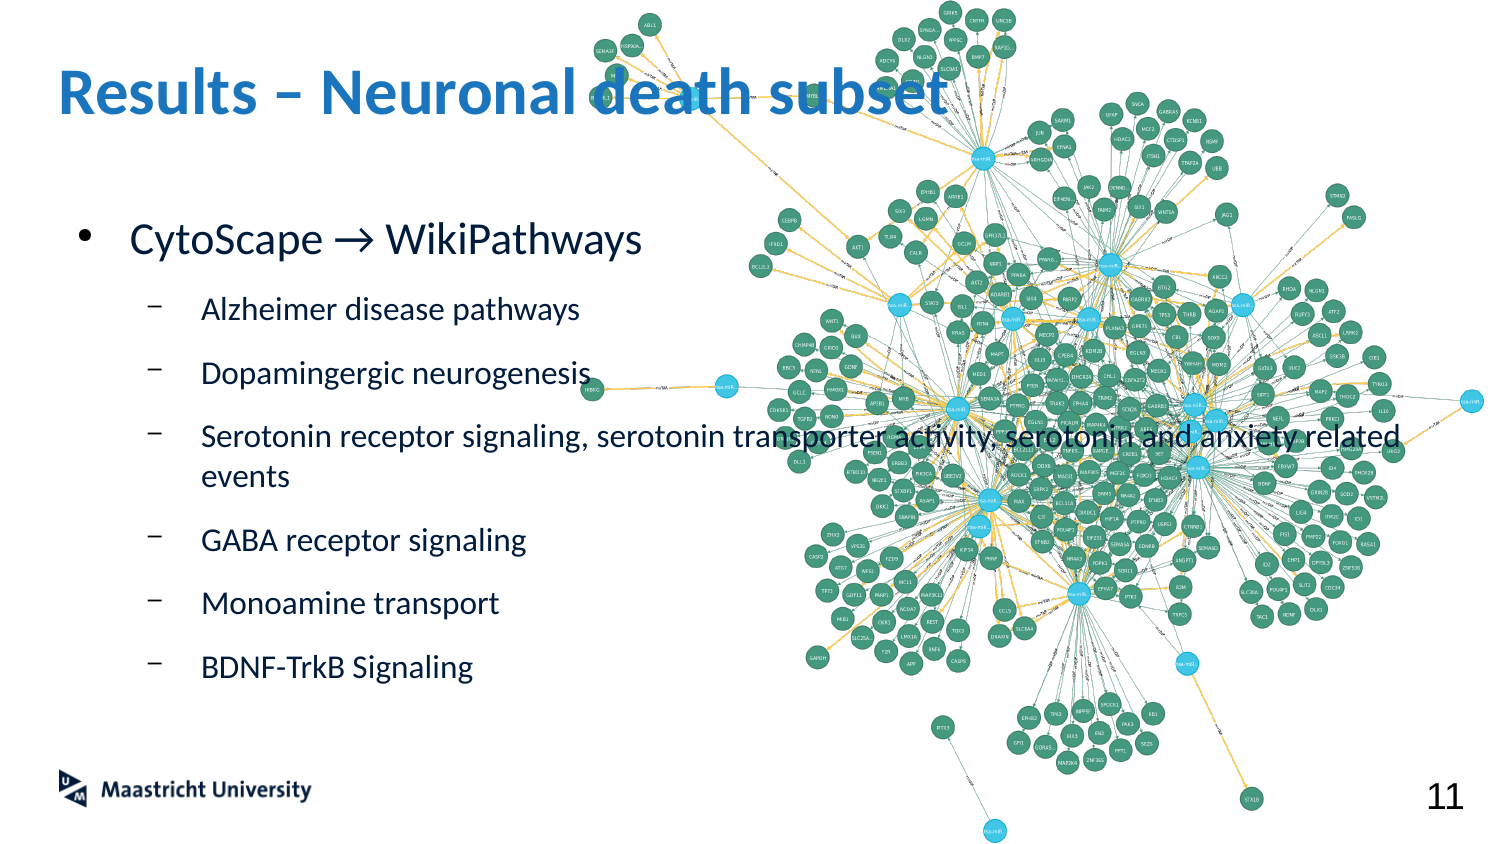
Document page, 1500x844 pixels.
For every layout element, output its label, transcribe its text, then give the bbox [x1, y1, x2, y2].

text_box <number> [1411, 767, 1500, 838]
picture [579, 0, 1485, 844]
list CytoScape → WikiPathways Alzheimer disease pathways Dopamingergic neurogenesis Serotonin receptor signaling, serotonin transporter activity, serotonin and anxiety related events GABA receptor signaling Monoamine transport BDNF-TrkB Signaling [59, 209, 1426, 733]
title Results – Neuronal death subset [59, 50, 1425, 144]
